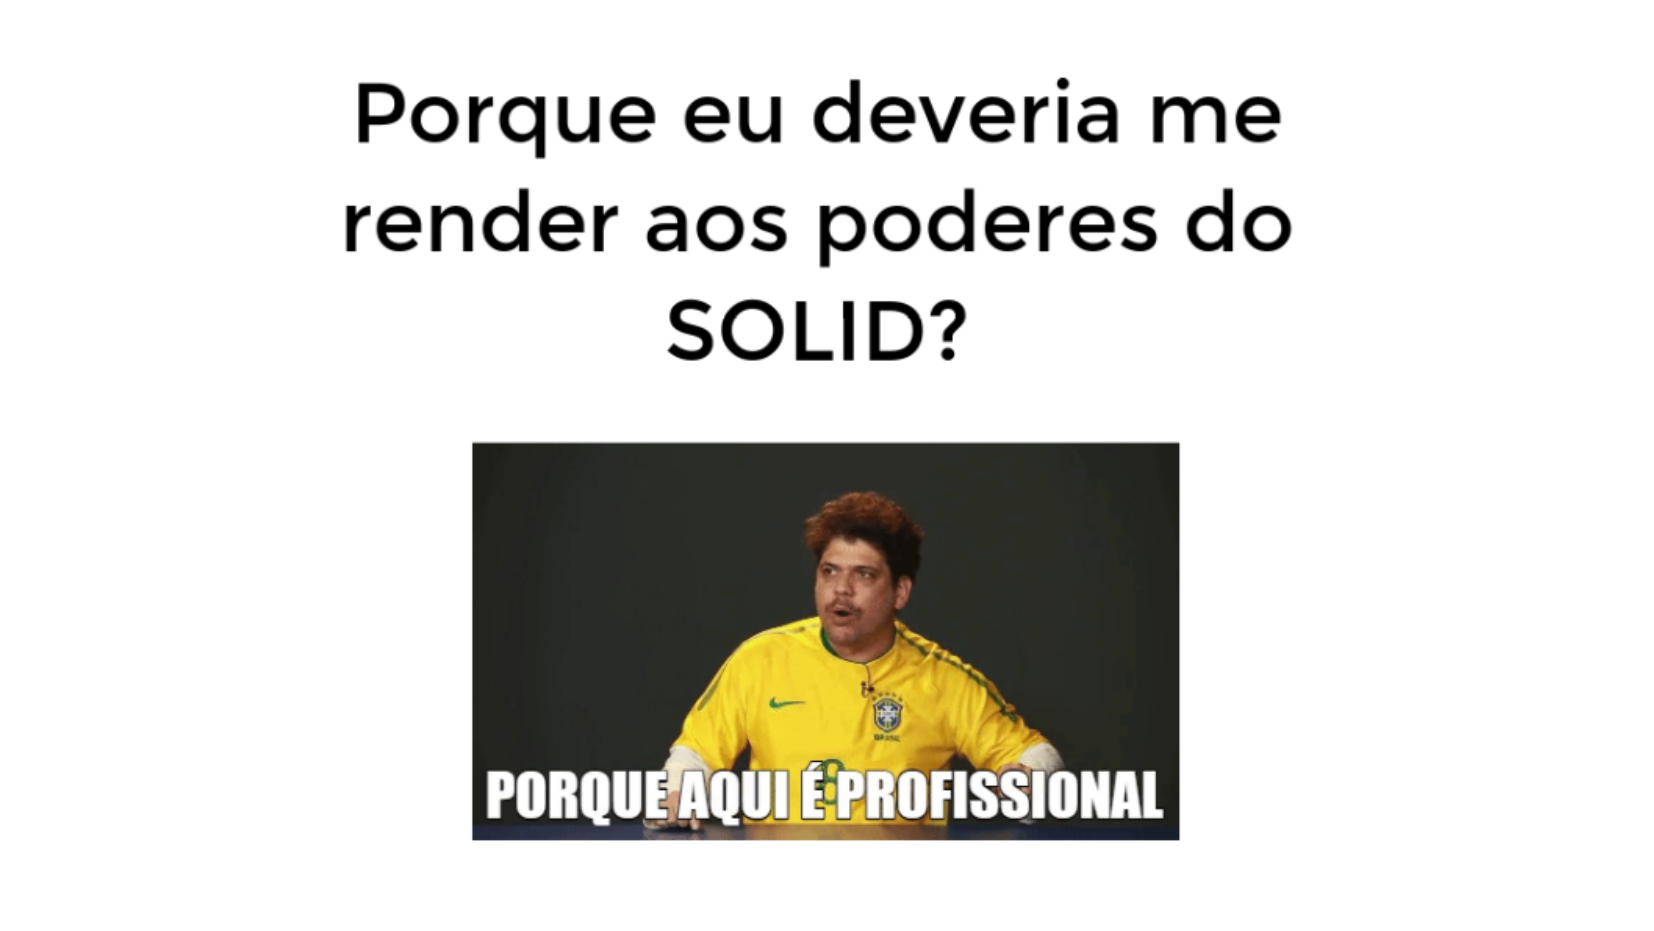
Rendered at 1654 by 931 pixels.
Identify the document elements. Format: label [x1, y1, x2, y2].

picture [224, 3, 1433, 925]
